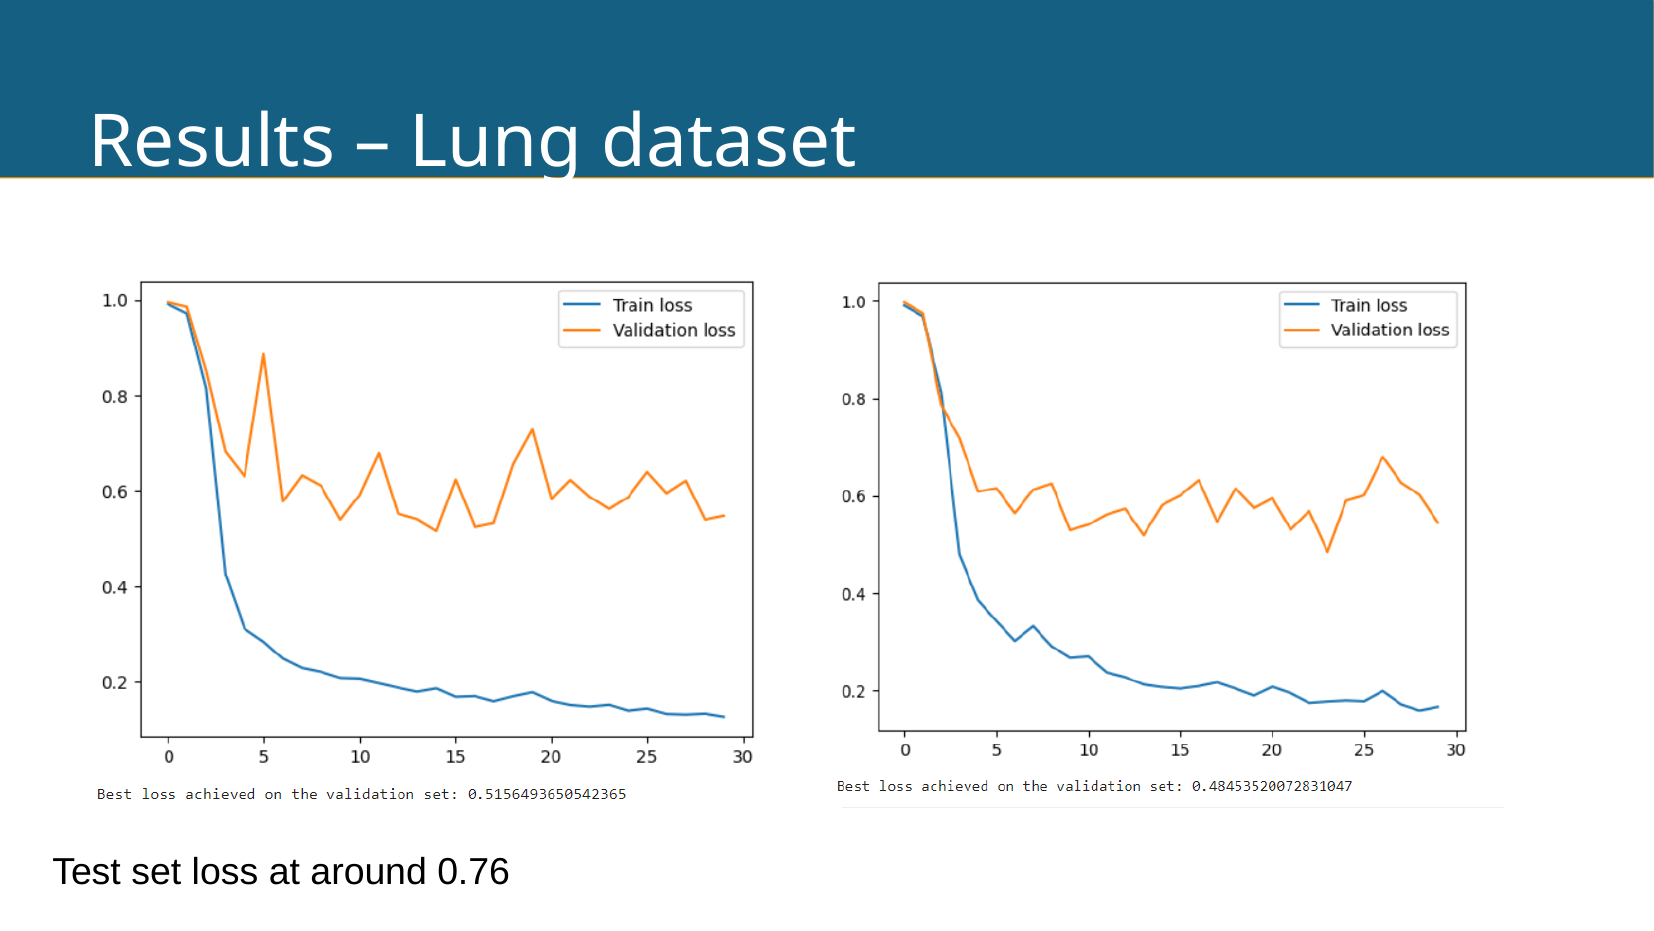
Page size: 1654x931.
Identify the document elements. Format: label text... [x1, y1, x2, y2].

text_box Test set loss at around 0.76 [37, 843, 526, 901]
picture [92, 268, 785, 809]
picture [826, 268, 1504, 809]
text_box Results – Lung dataset [88, 0, 1565, 182]
